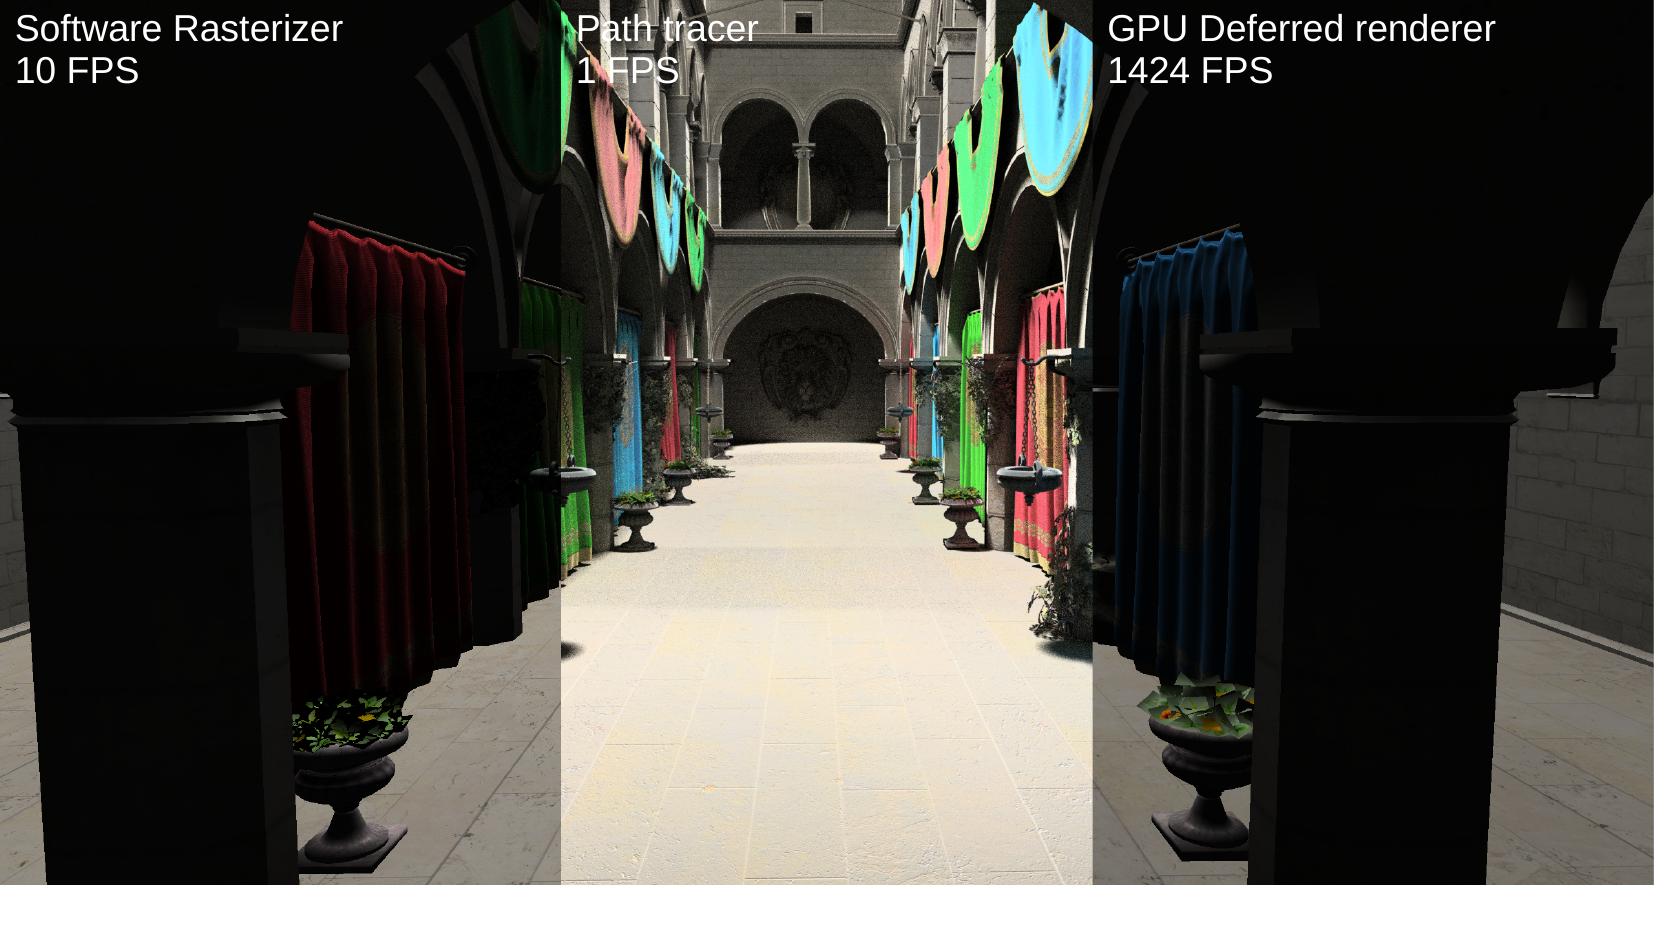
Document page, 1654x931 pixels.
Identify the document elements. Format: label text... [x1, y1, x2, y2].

picture [0, 0, 1654, 885]
text_box Software Rasterizer 10 FPS [0, 0, 414, 99]
text_box GPU Deferred renderer 1424 FPS [1092, 0, 1595, 99]
text_box Path tracer 1 FPS [561, 0, 975, 99]
